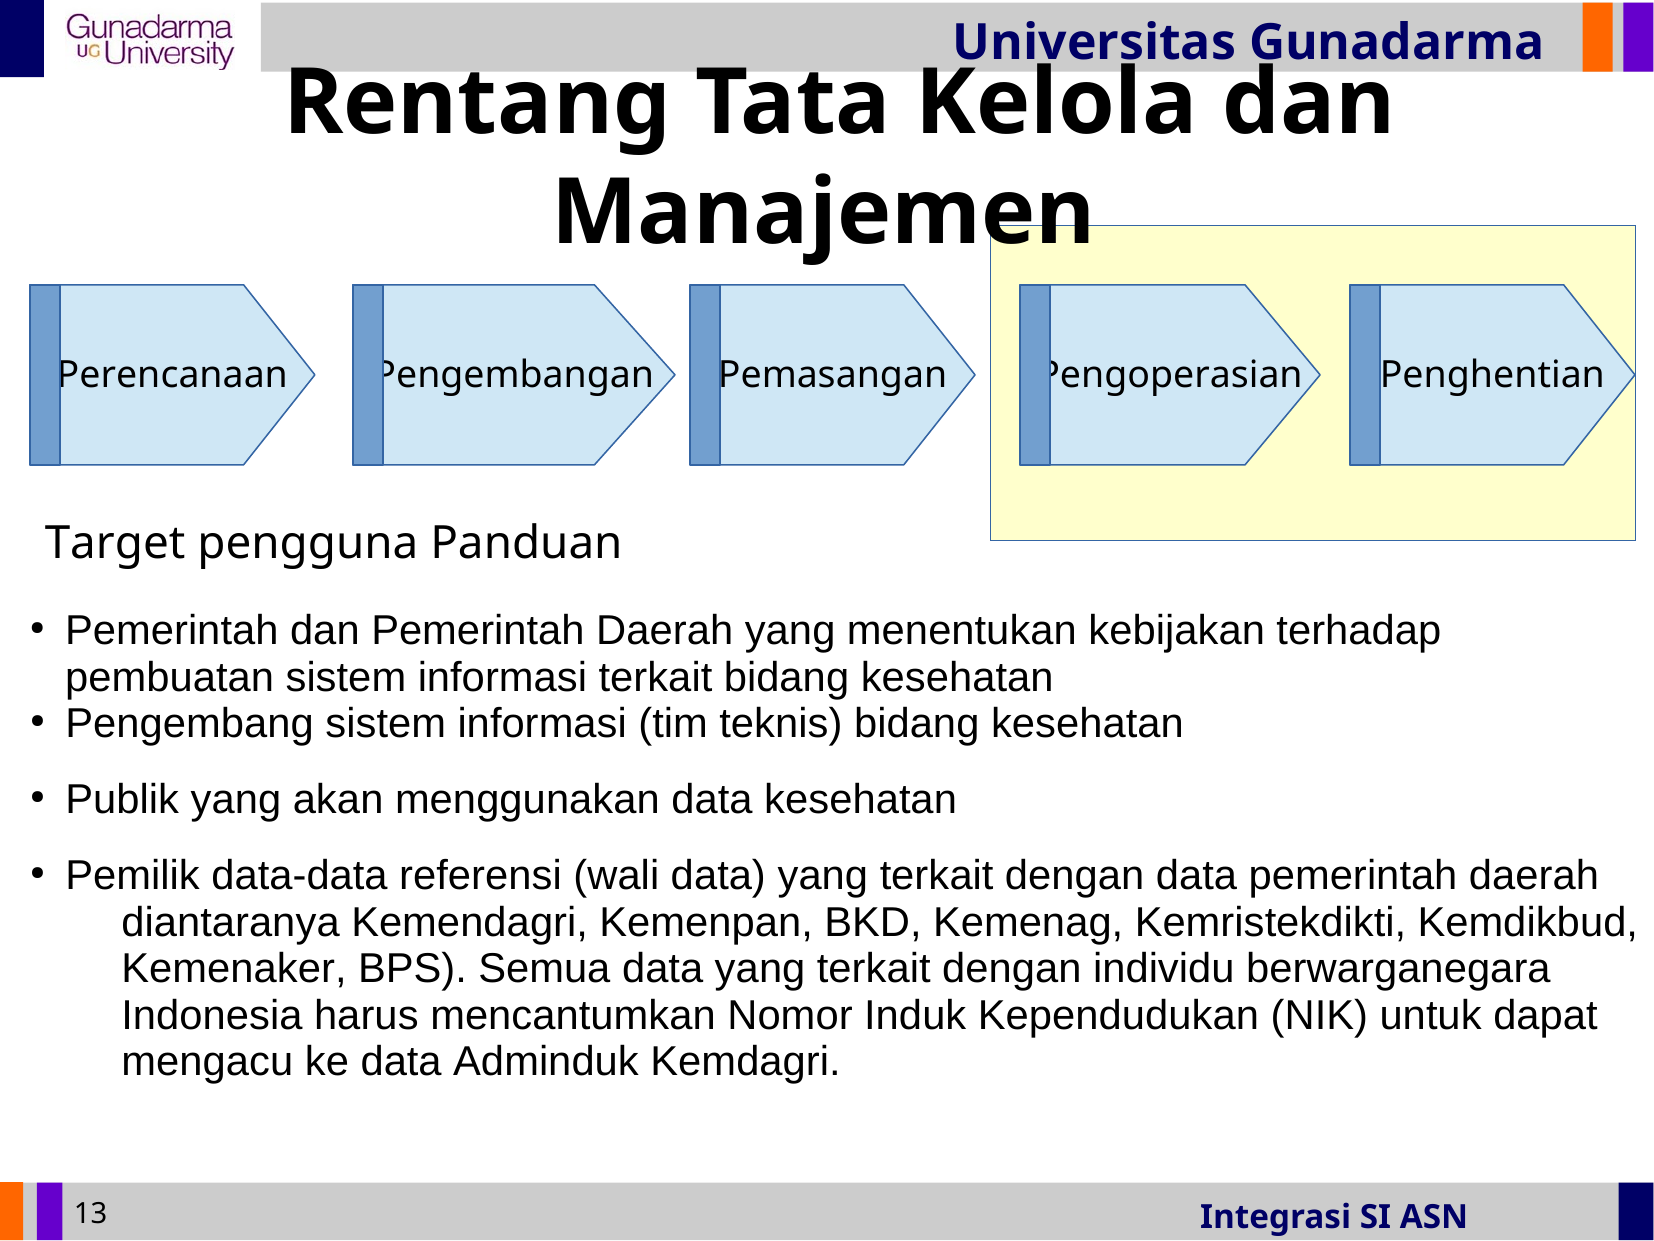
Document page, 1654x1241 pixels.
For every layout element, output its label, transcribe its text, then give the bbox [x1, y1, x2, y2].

text_box Pemasangan [721, 284, 976, 465]
text_box Perencanaan [60, 284, 315, 465]
text_box Target pengguna Panduan [30, 510, 583, 580]
text_box Pemerintah dan Pemerintah Daerah yang menentukan kebijakan terhadap pembuatan sistem informasi terkait bidang kesehatan Pengembang sistem informasi (tim teknis) bidang kesehatan Publik yang akan menggunakan data kesehatan Pemilik data-data referensi (wali data) yang terkait dengan data pemerintah daerah diantaranya Kemendagri, Kemenpan, BKD, Kemenag, Kemristekdikti, Kemdikbud, Kemenaker, BPS). Semua data yang terkait dengan individu berwarganegara Indonesia harus mencantumkan Nomor Induk Kependudukan (NIK) untuk dapat mengacu ke data Adminduk Kemdagri. [15, 600, 1654, 1156]
picture [65, 0, 235, 48]
text_box [352, 284, 383, 465]
text_box [690, 284, 721, 465]
text_box Pengoperasian [1050, 284, 1321, 465]
text_box Penghentian [1380, 284, 1635, 465]
text_box [990, 225, 1636, 541]
title Rentang Tata Kelola dan Manajemen [27, 48, 1621, 256]
text_box Pengembangan [383, 284, 676, 465]
text_box [29, 284, 60, 465]
